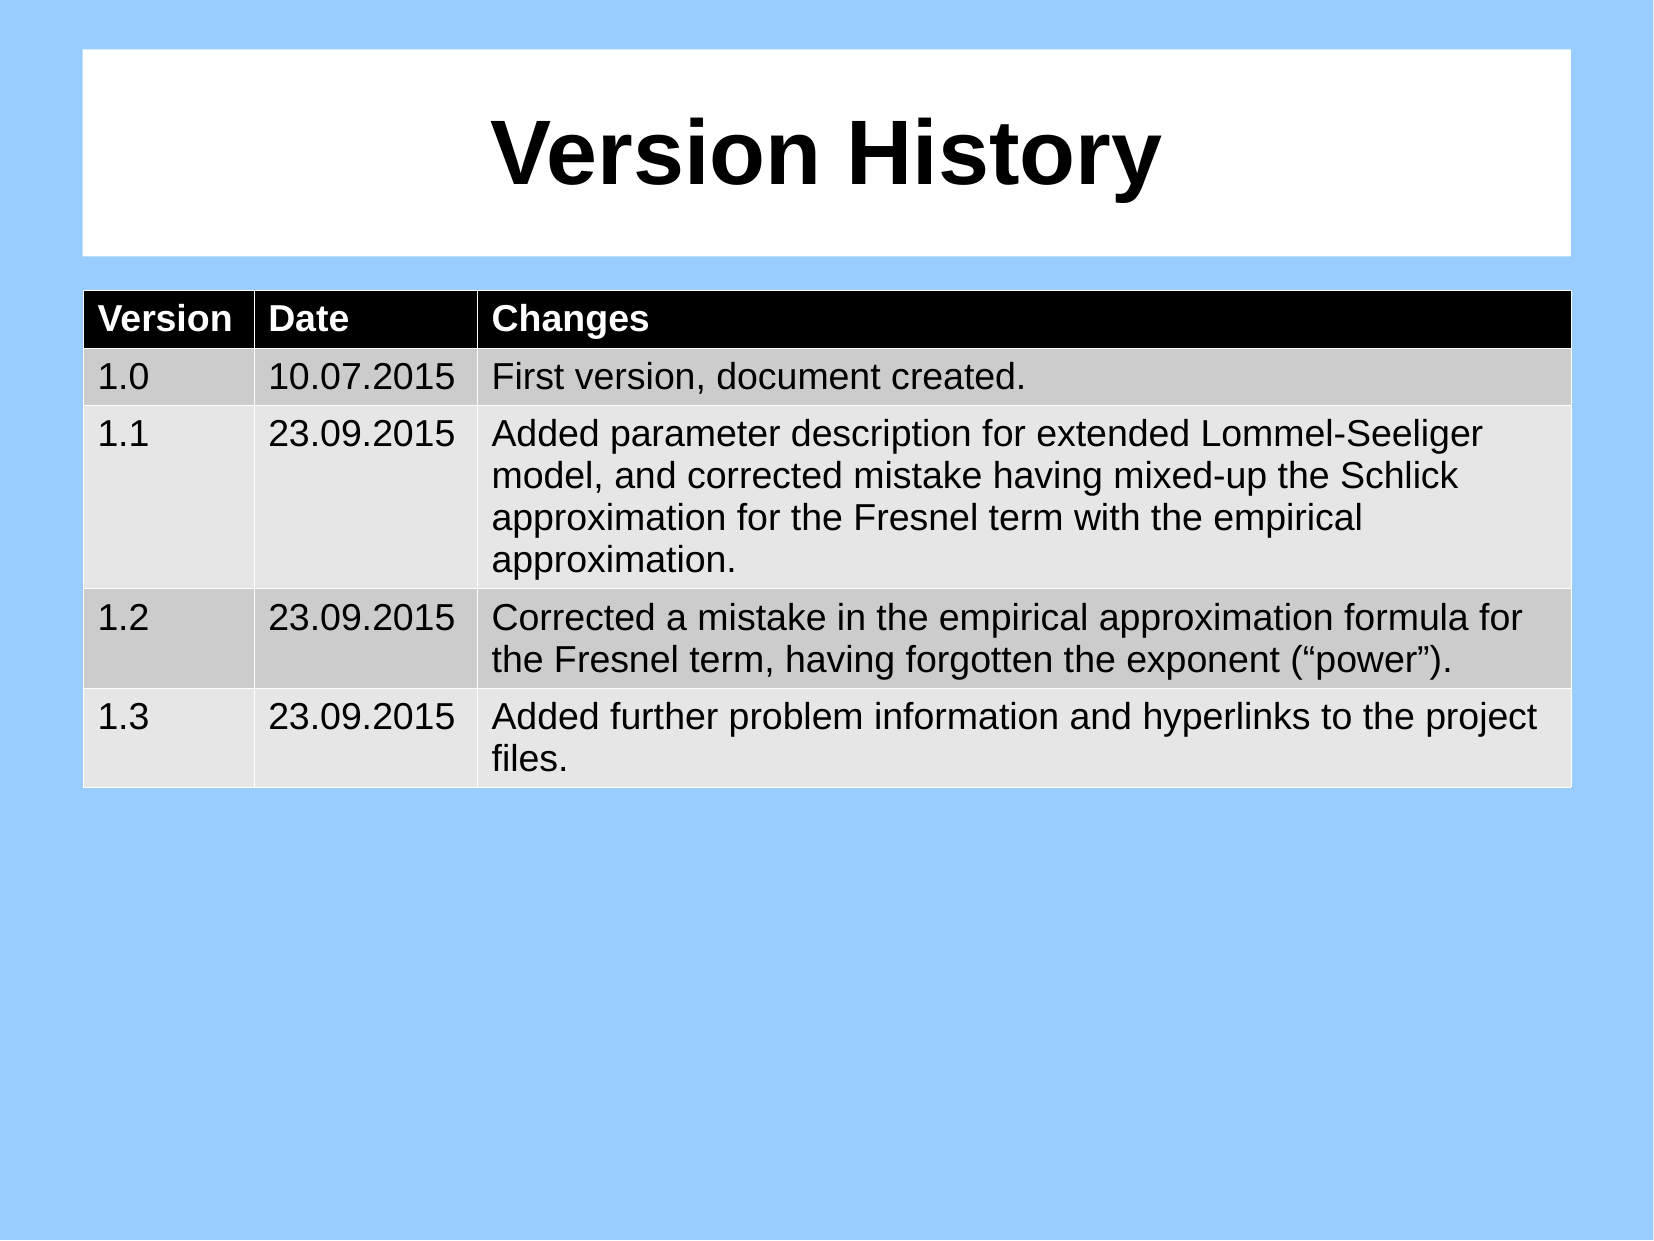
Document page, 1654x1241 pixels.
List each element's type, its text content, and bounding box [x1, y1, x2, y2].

table_header Changes [478, 291, 1571, 348]
table_cell First version, document created. [478, 349, 1571, 405]
table_header Date [255, 291, 477, 348]
table_cell 1.1 [84, 406, 254, 588]
table_cell 1.0 [84, 349, 254, 405]
table_cell Added parameter description for extended Lommel-Seeliger model, and corrected mistake having mixed-up the Schlick approximation for the Fresnel term with the empirical approximation. [478, 406, 1571, 588]
title Version History [82, 49, 1571, 257]
table_cell 23.09.2015 [255, 406, 477, 588]
table_cell 1.3 [84, 689, 254, 787]
table_cell 10.07.2015 [255, 349, 477, 405]
table_cell 23.09.2015 [255, 589, 477, 688]
table_cell Added further problem information and hyperlinks to the project files. [478, 689, 1571, 787]
table_header Version [84, 291, 254, 348]
table_cell 23.09.2015 [255, 689, 477, 787]
table_cell 1.2 [84, 589, 254, 688]
table_cell Corrected a mistake in the empirical approximation formula for the Fresnel term, having forgotten the exponent (“power”). [478, 589, 1571, 688]
